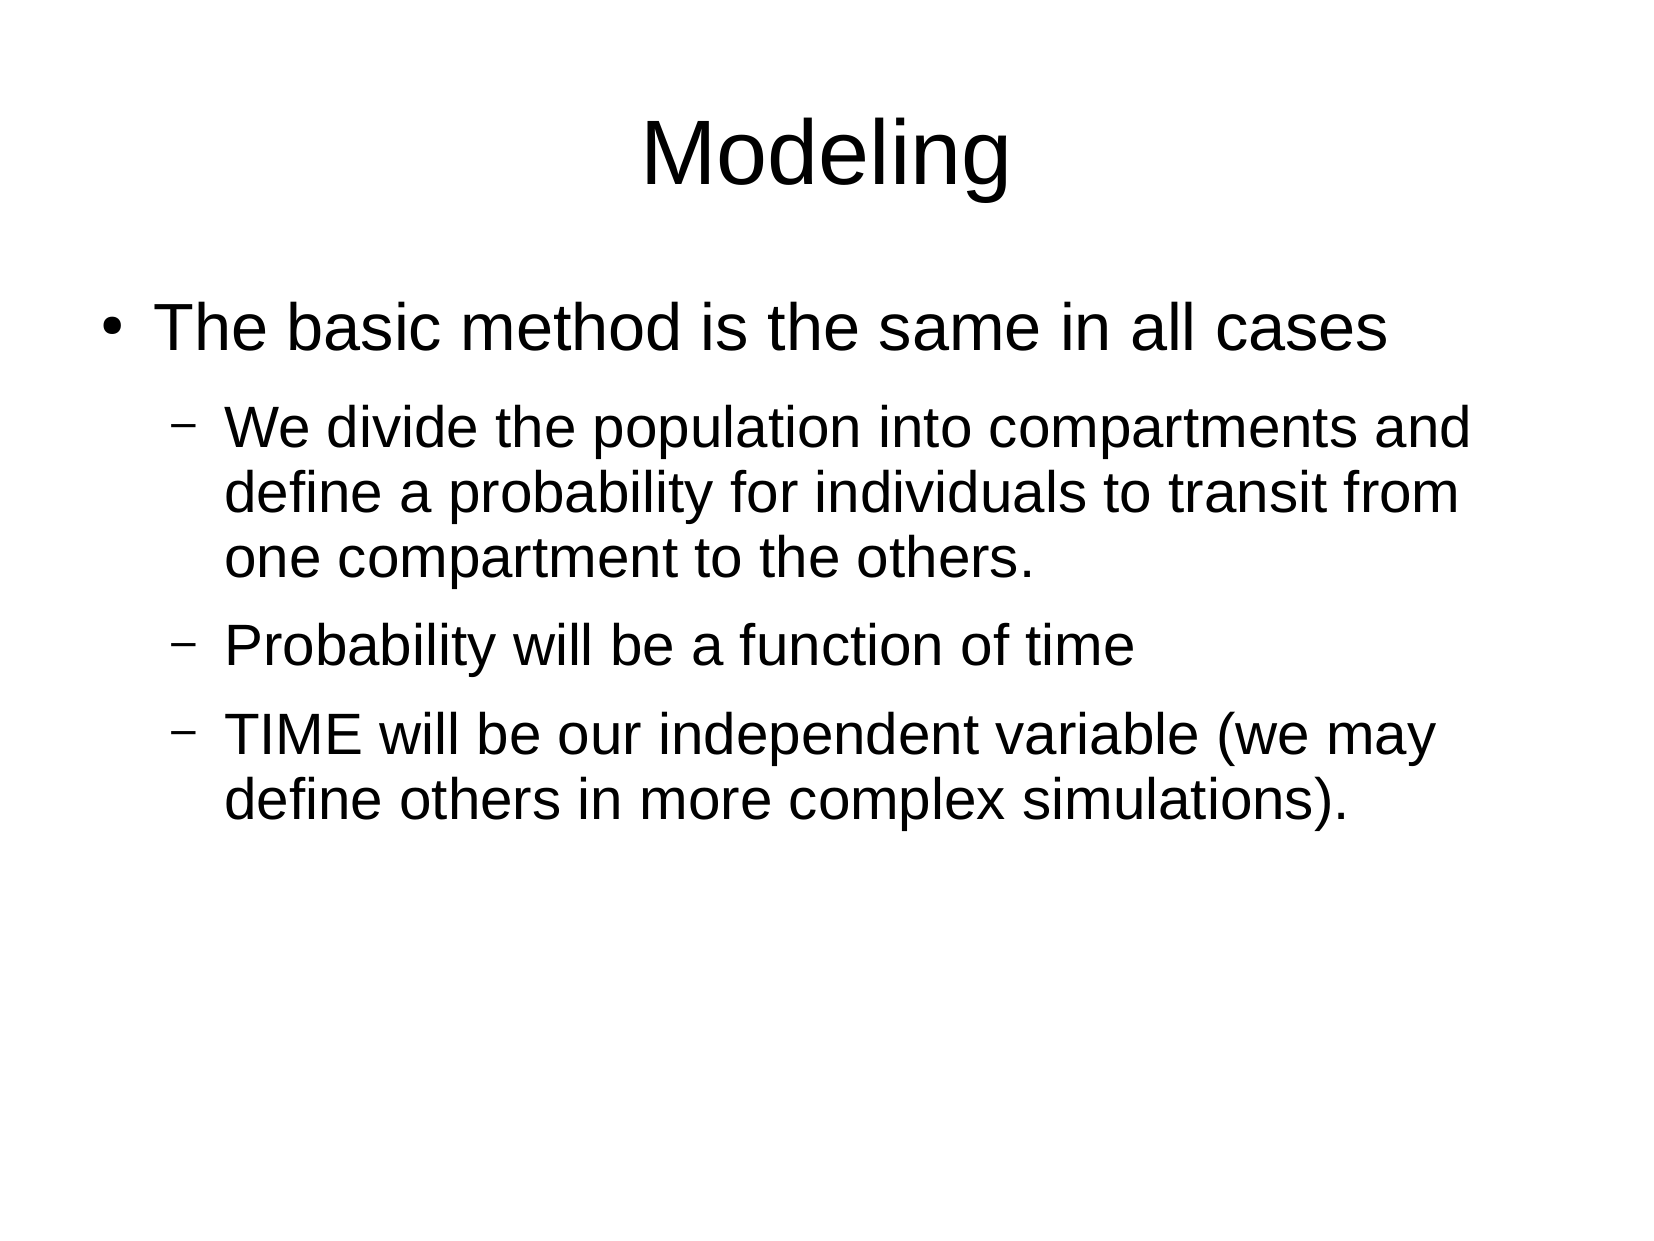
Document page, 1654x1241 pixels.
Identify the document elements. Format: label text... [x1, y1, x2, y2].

title Modeling [82, 49, 1571, 257]
list The basic method is the same in all cases We divide the population into compartments and define a probability for individuals to transit from one compartment to the others. Probability will be a function of time TIME will be our independent variable (we may define others in more complex simulations). [82, 290, 1571, 1010]
